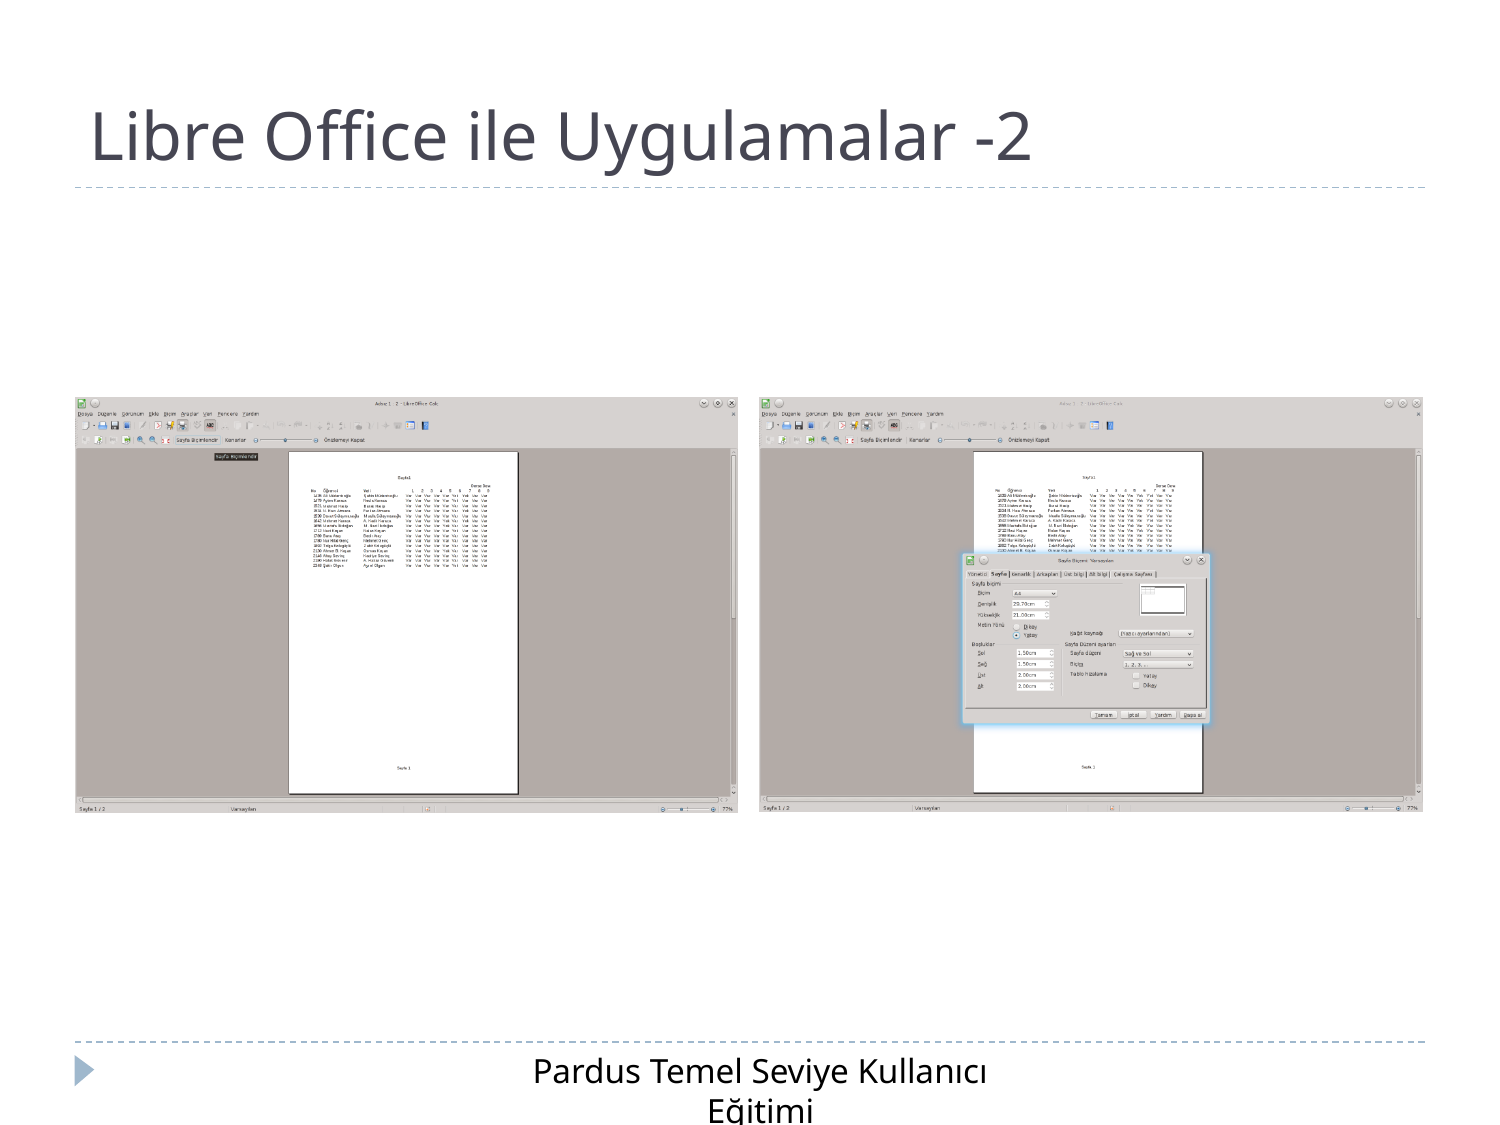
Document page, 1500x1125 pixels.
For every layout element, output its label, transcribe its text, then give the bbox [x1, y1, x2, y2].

title Libre Office ile Uygulamalar -2 [75, 37, 1425, 188]
picture [75, 397, 738, 813]
picture [759, 397, 1423, 812]
